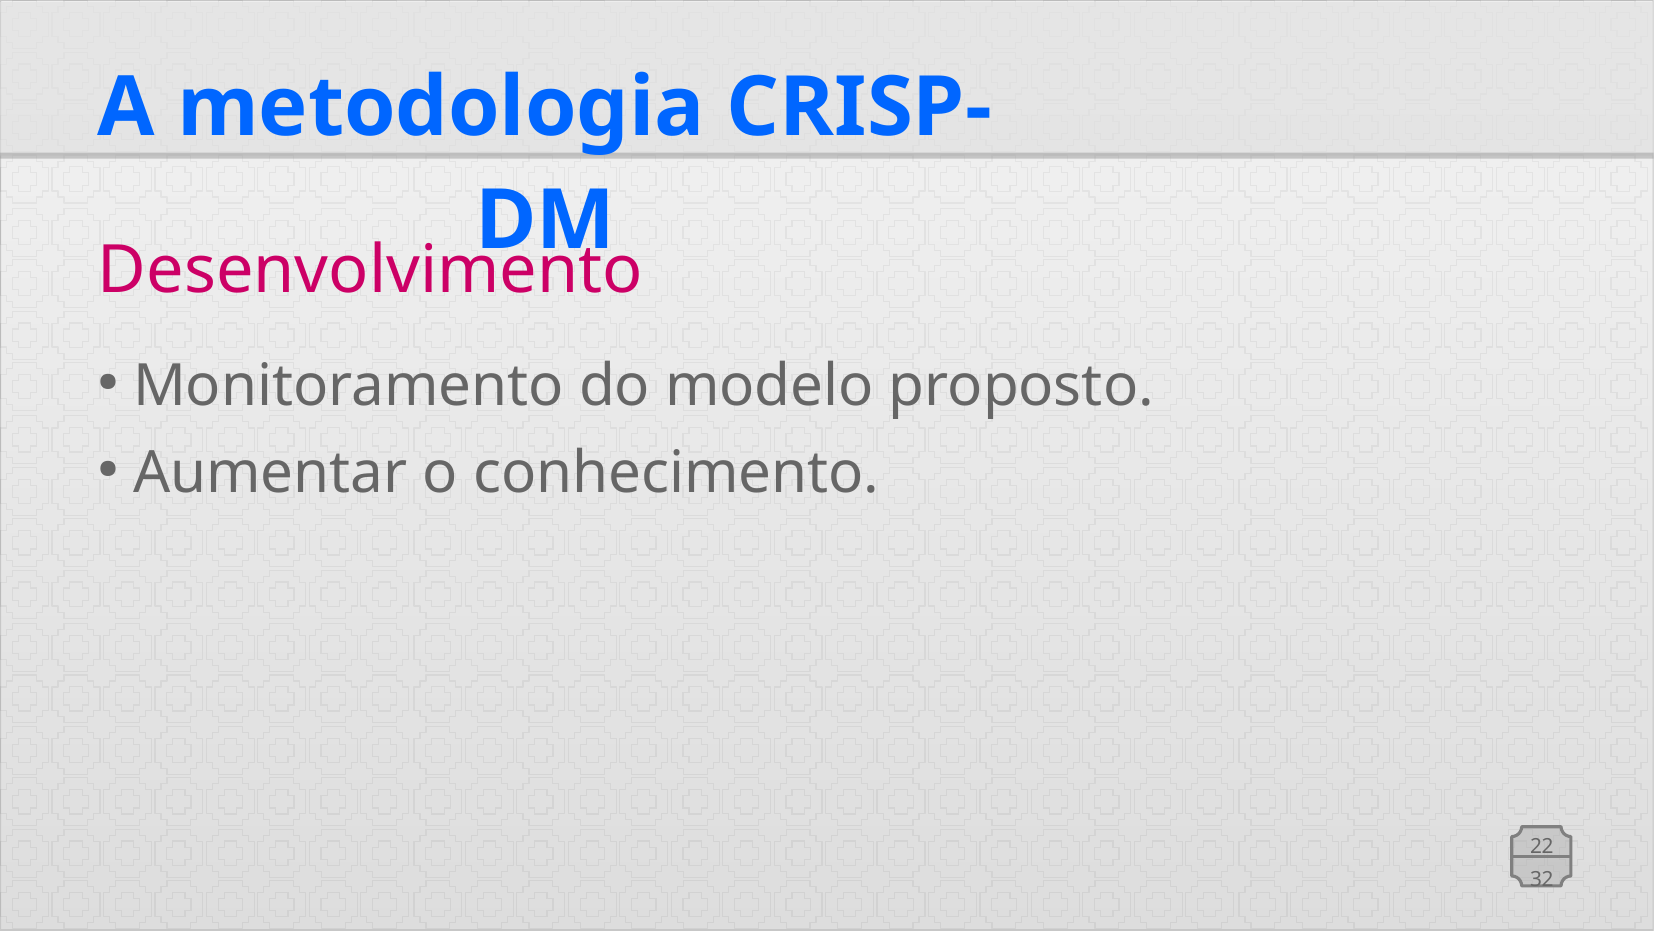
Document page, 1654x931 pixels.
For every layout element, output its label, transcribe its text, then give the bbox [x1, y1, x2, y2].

text_box Monitoramento do modelo proposto. Aumentar o conhecimento. [82, 327, 1572, 496]
text_box A metodologia CRISP-DM [83, 39, 1063, 157]
text_box Desenvolvimento [82, 204, 603, 302]
